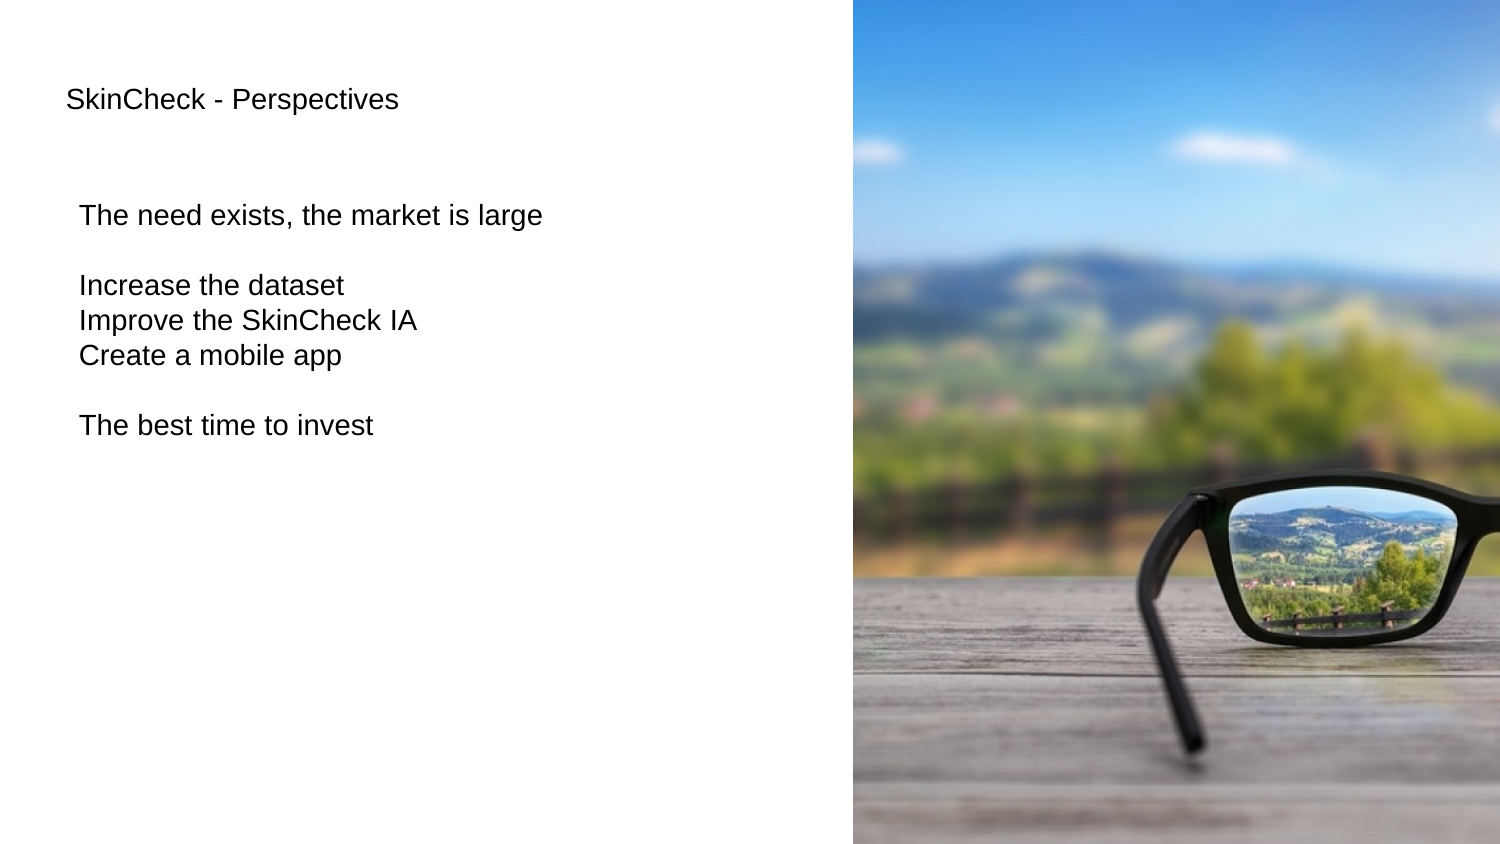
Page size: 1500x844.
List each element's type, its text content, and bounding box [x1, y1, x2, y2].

list The need exists, the market is large Increase the dataset Improve the SkinCheck IA Create a mobile app The best time to invest [51, 189, 853, 750]
title SkinCheck - Perspectives [51, 72, 853, 167]
picture [853, 0, 1500, 844]
